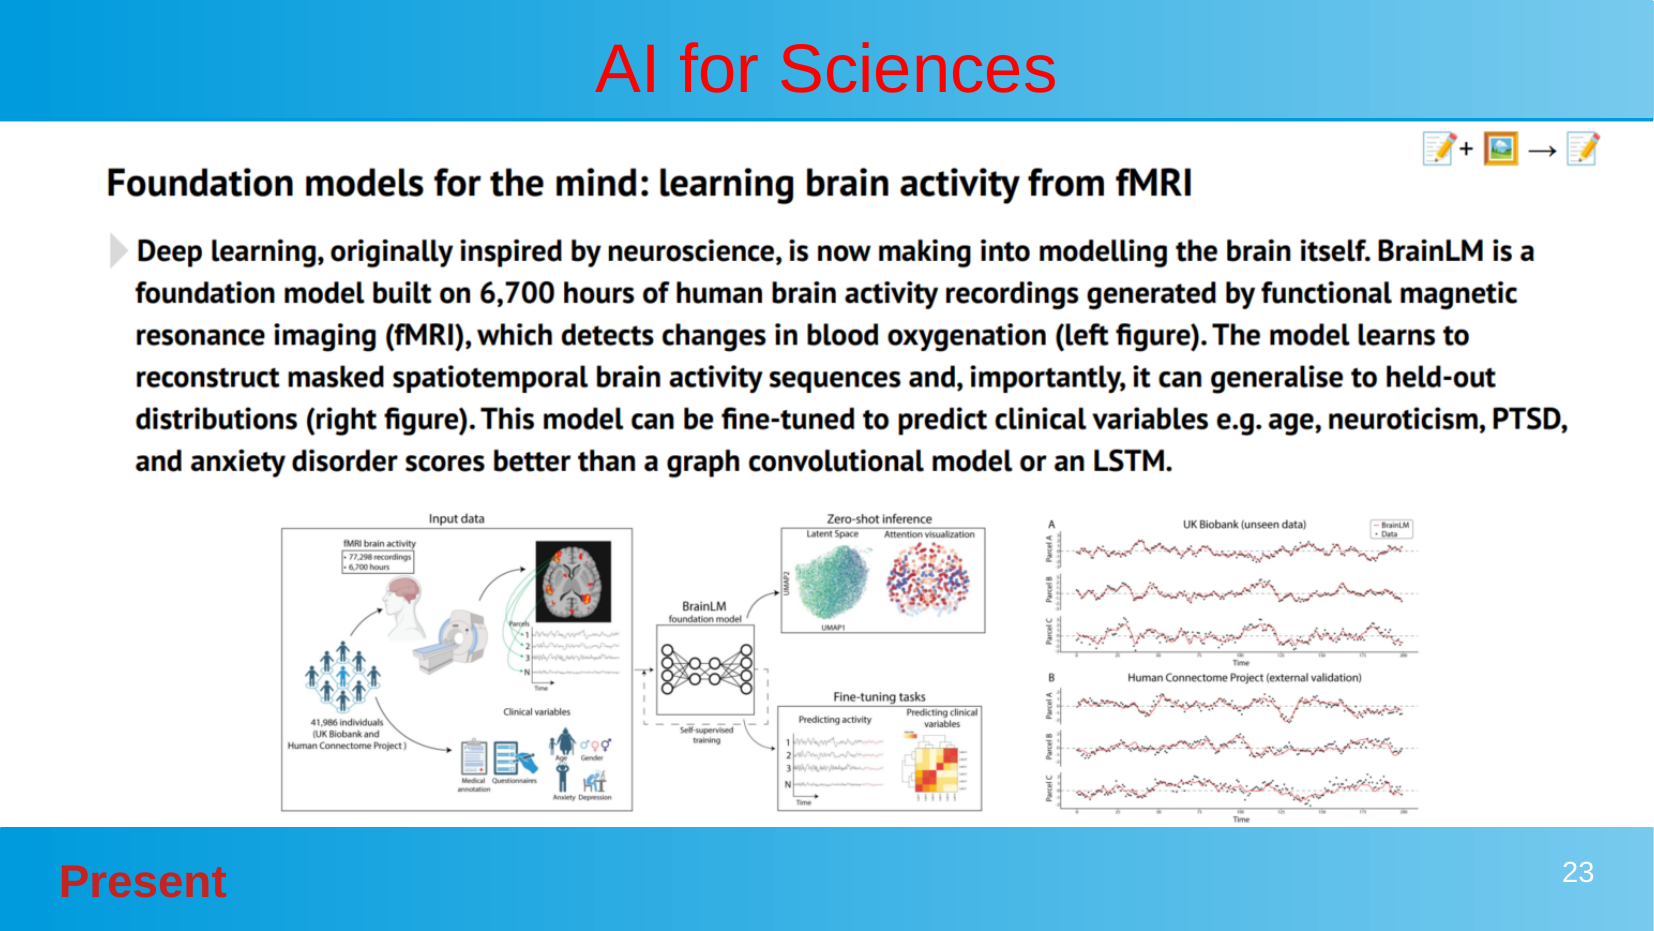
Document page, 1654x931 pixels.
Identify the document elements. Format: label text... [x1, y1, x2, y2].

picture [96, 127, 1603, 826]
title AI for Sciences [59, 29, 1595, 108]
